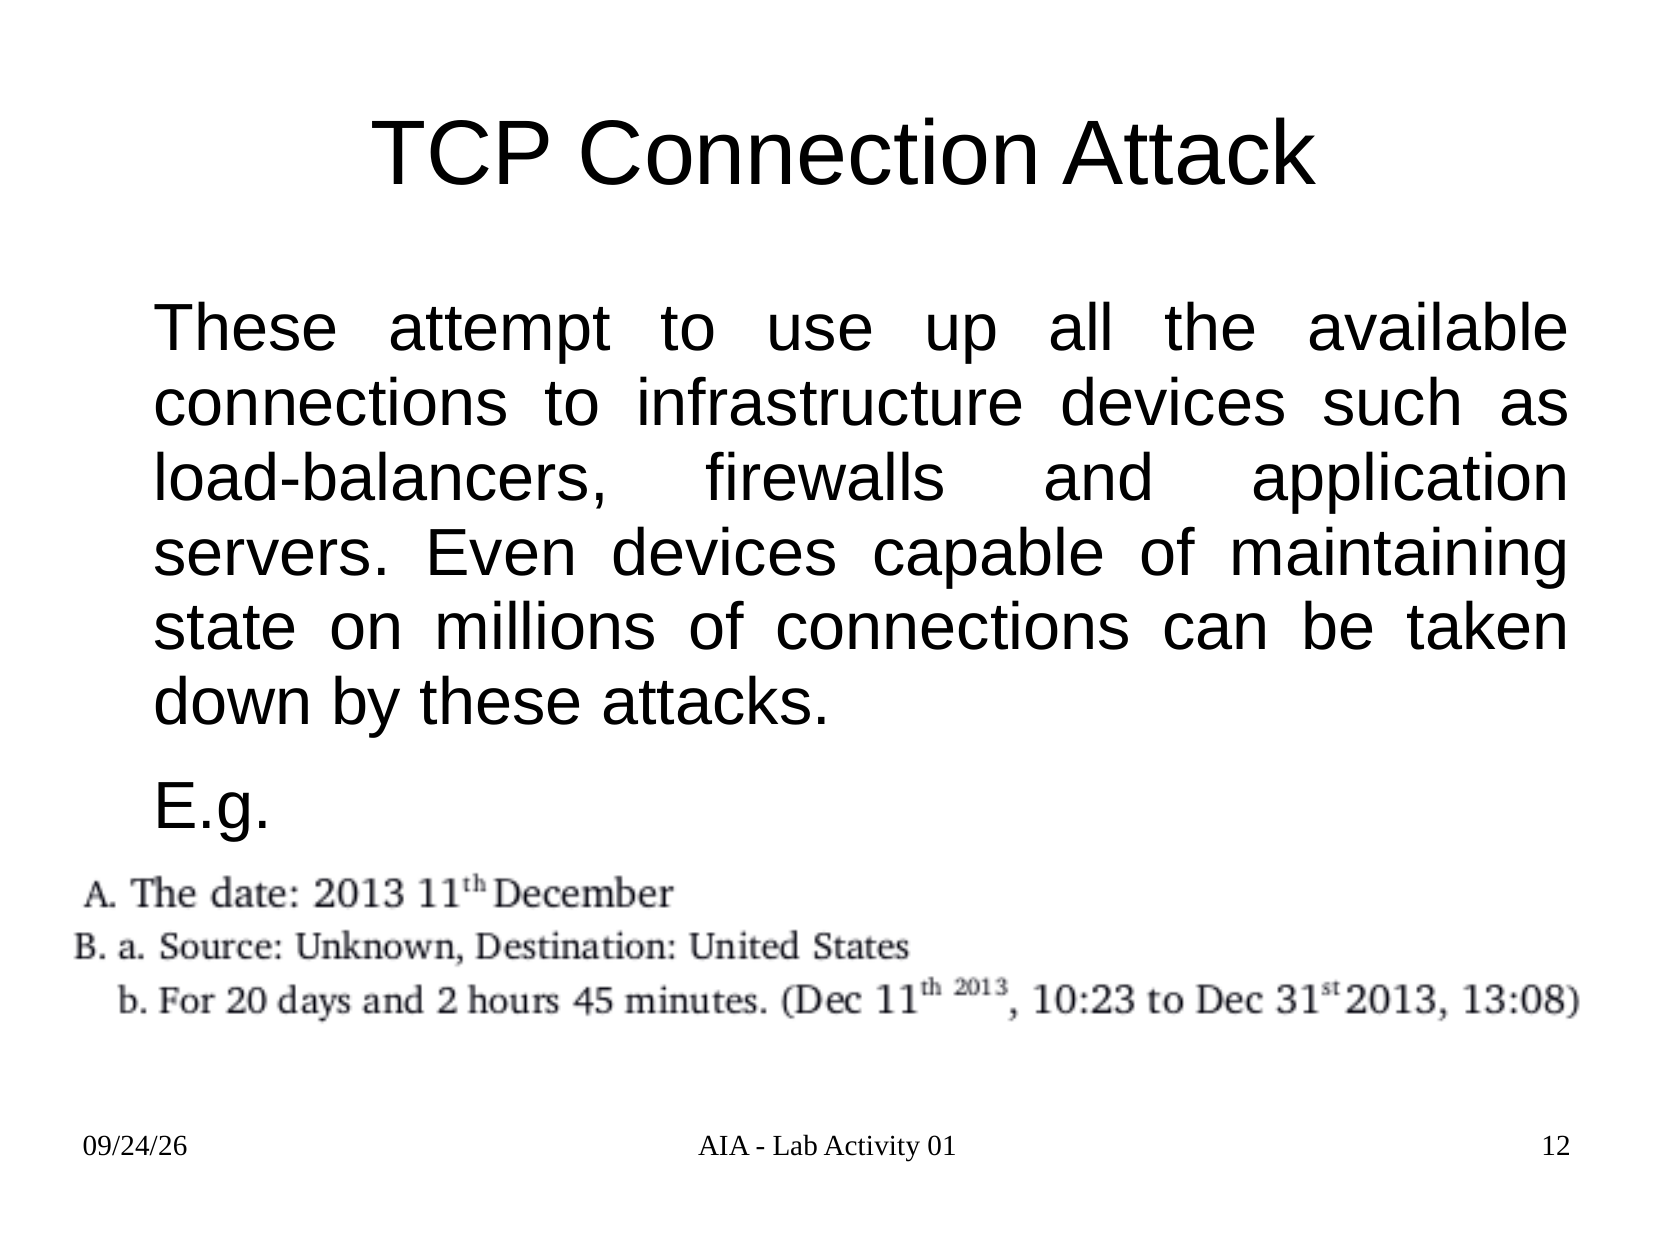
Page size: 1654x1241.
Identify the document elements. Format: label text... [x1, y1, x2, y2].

title TCP Connection Attack [82, 49, 1571, 257]
picture [67, 869, 1621, 1032]
list These attempt to use up all the available connections to infrastructure devices such as load-balancers, firewalls and application servers. Even devices capable of maintaining state on millions of connections can be taken down by these attacks. E.g. [82, 290, 1571, 869]
